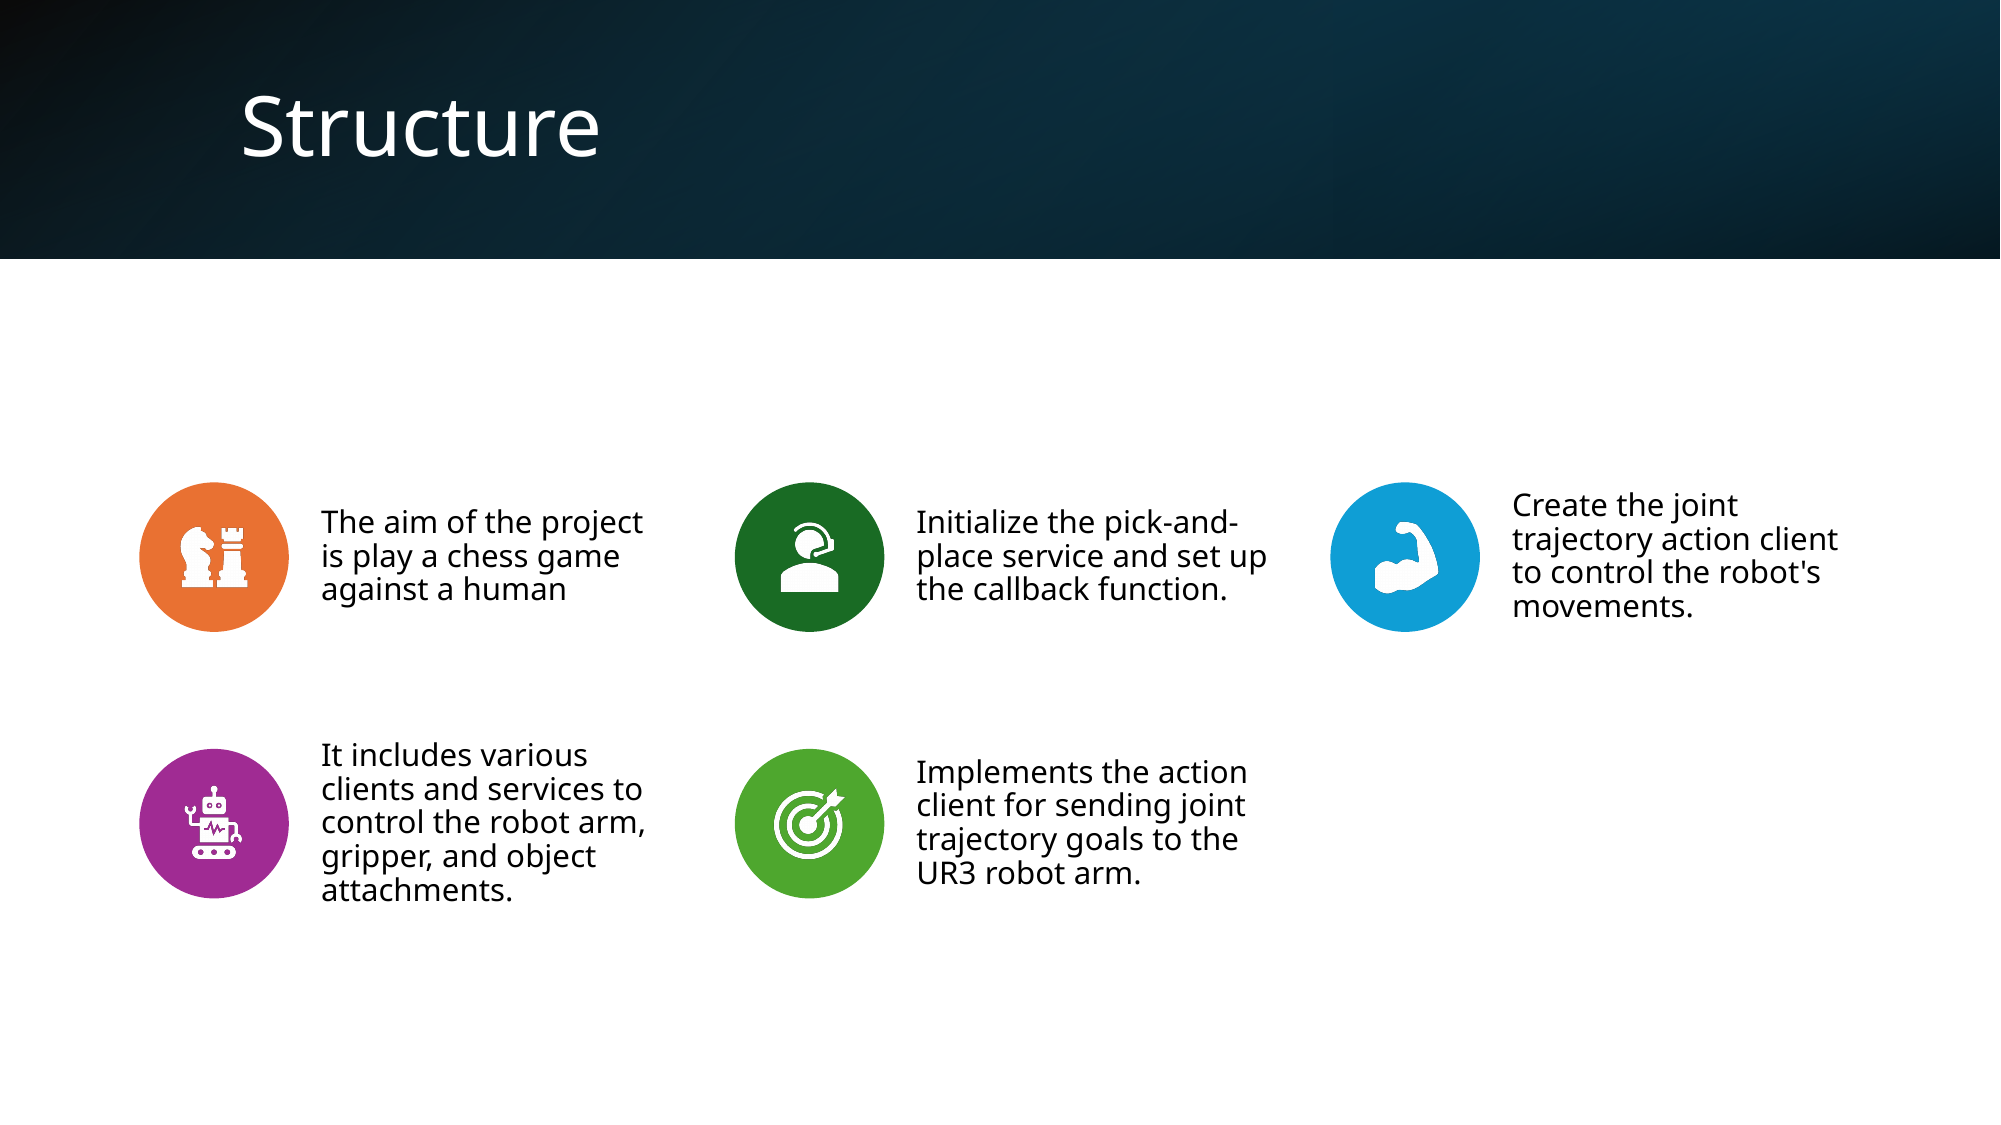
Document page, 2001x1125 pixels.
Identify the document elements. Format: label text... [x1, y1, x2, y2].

text_box It includes various clients and services to control the robot arm, gripper, and object attachments. [320, 748, 674, 899]
text_box [0, 0, 2000, 1125]
text_box The aim of the project is play a chess game against a human [320, 482, 674, 632]
text_box Implements the action client for sending joint trajectory goals to the UR3 robot arm. [916, 748, 1269, 899]
title Structure [225, 57, 1873, 202]
text_box Create the joint trajectory action client to control the robot's movements. [1512, 482, 1865, 632]
text_box Initialize the pick-and-place service and set up the callback function. [916, 482, 1269, 632]
